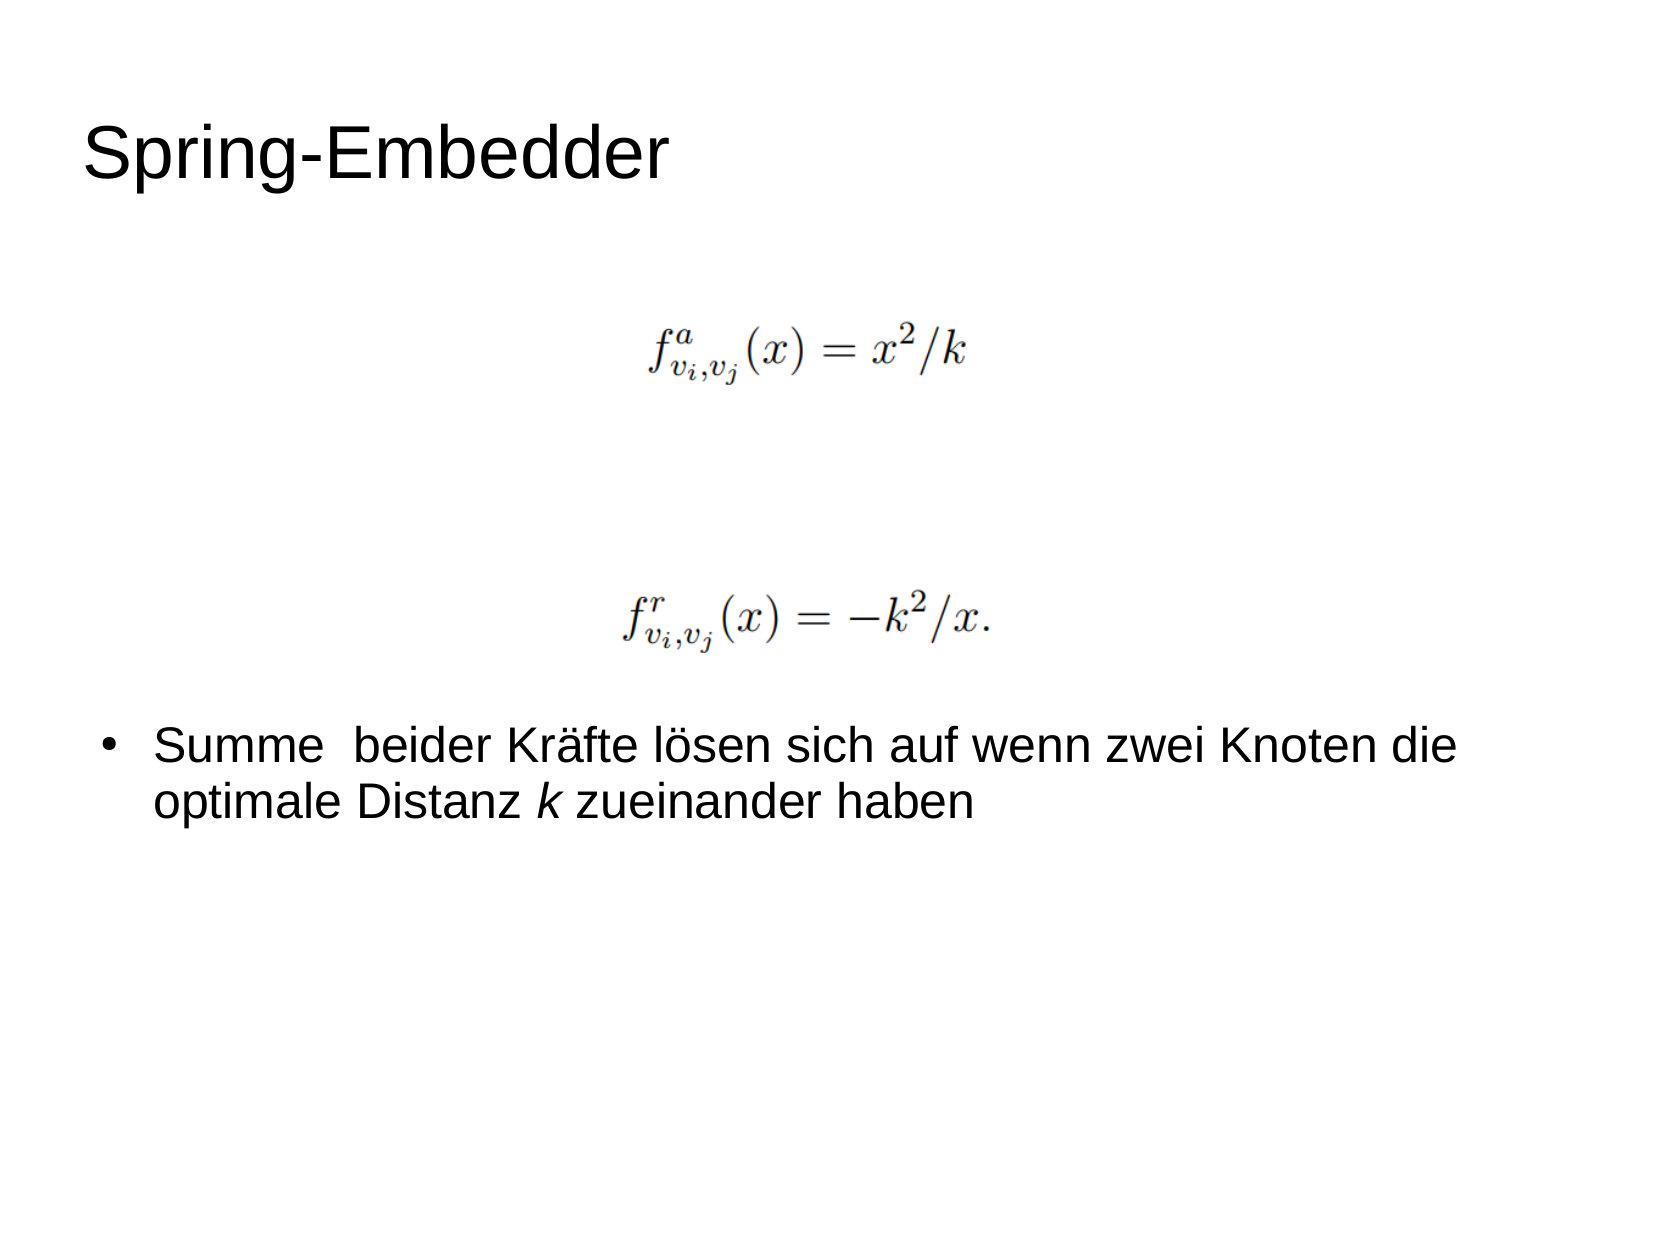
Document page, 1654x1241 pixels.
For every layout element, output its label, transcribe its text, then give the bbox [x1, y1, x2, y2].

list Summe beider Kräfte lösen sich auf wenn zwei Knoten die optimale Distanz k zueinander haben [82, 717, 1571, 1109]
picture [581, 290, 1072, 681]
title Spring-Embedder [82, 49, 1571, 257]
